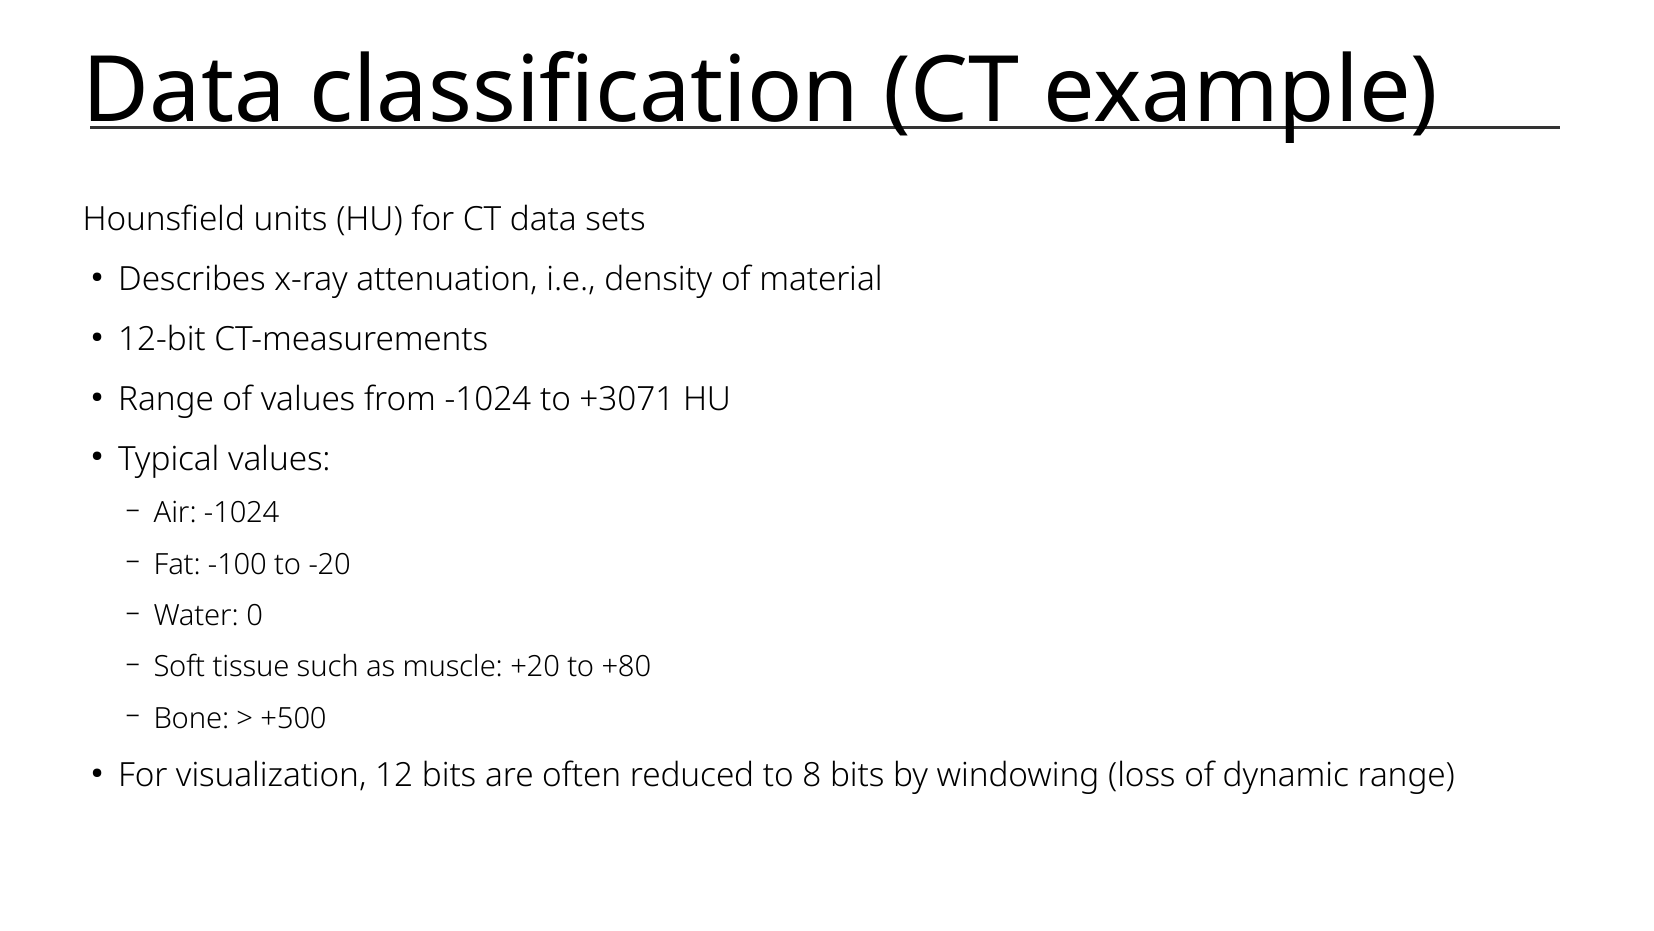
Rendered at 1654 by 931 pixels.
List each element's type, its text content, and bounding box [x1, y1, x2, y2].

title Data classification (CT example) [82, 32, 1571, 140]
list Hounsfield units (HU) for CT data sets Describes x-ray attenuation, i.e., density of material 12-bit CT-measurements Range of values from -1024 to +3071 HU Typical values: Air: -1024 Fat: -100 to -20 Water: 0 Soft tissue such as muscle: +20 to +80 Bone: > +500 For visualization, 12 bits are often reduced to 8 bits by windowing (loss of dynamic range) [82, 195, 1571, 811]
